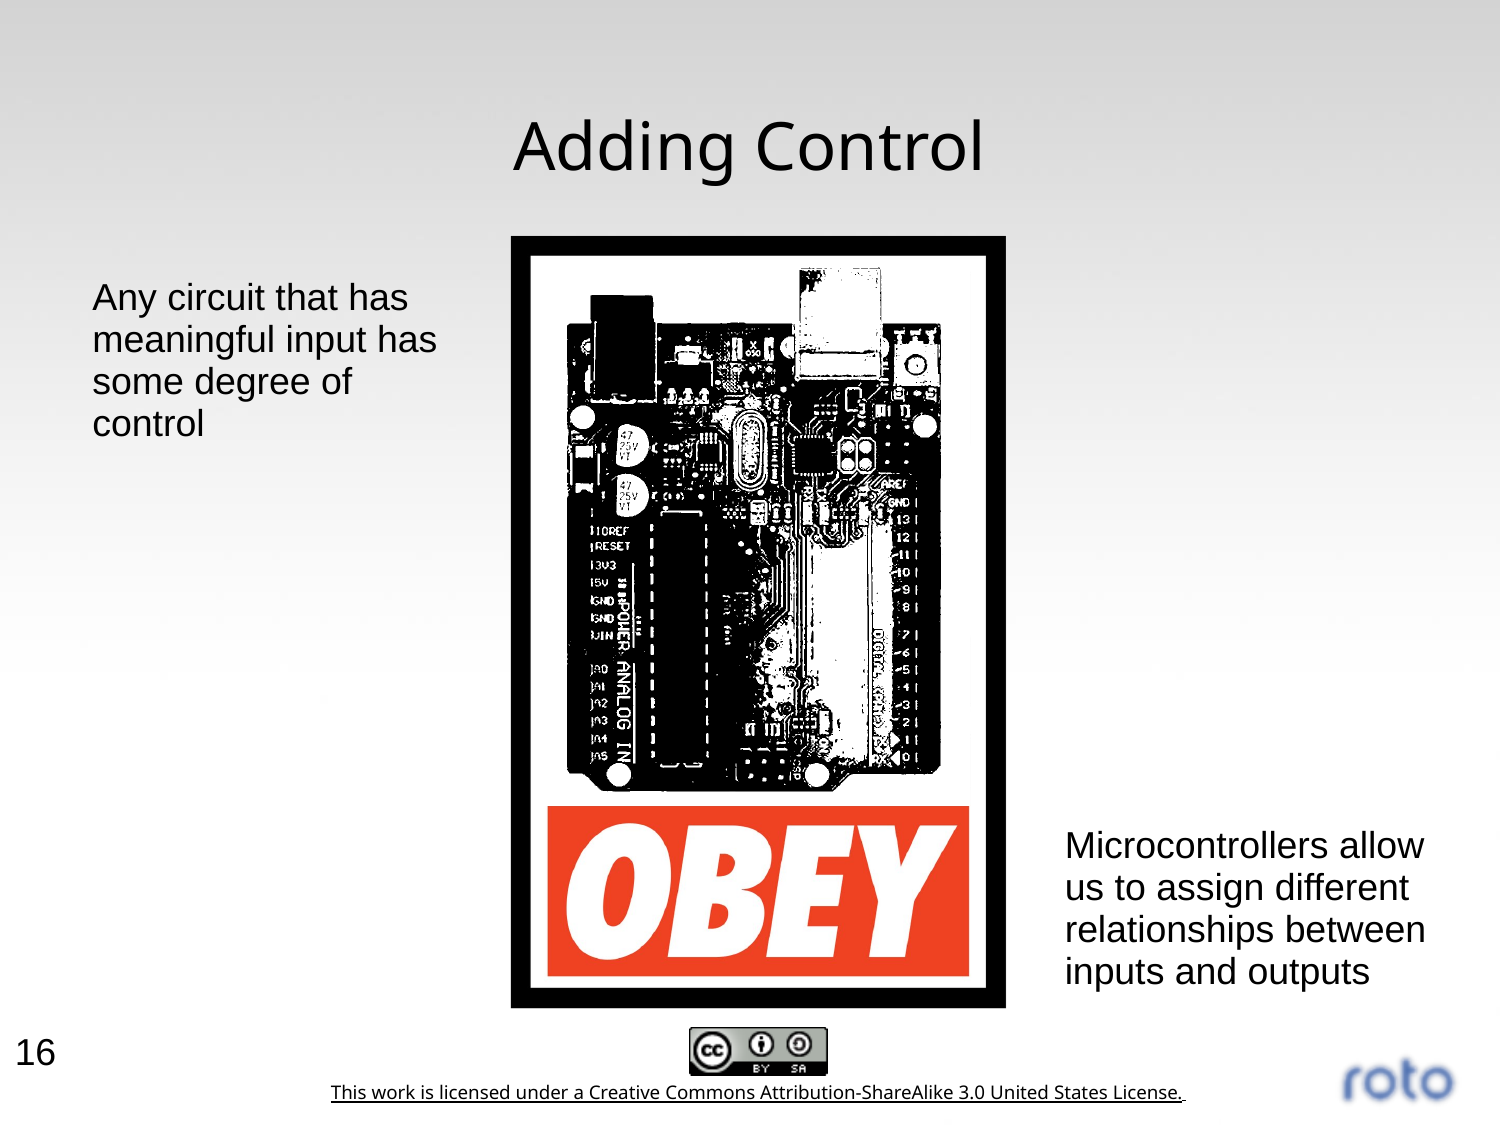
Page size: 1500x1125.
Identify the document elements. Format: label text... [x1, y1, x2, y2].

text_box Microcontrollers allow us to assign different relationships between inputs and outputs [1050, 817, 1456, 1030]
title Adding Control [112, 49, 1388, 238]
picture [0, 0, 1500, 1125]
text_box Any circuit that has meaningful input has some degree of control [77, 269, 483, 570]
